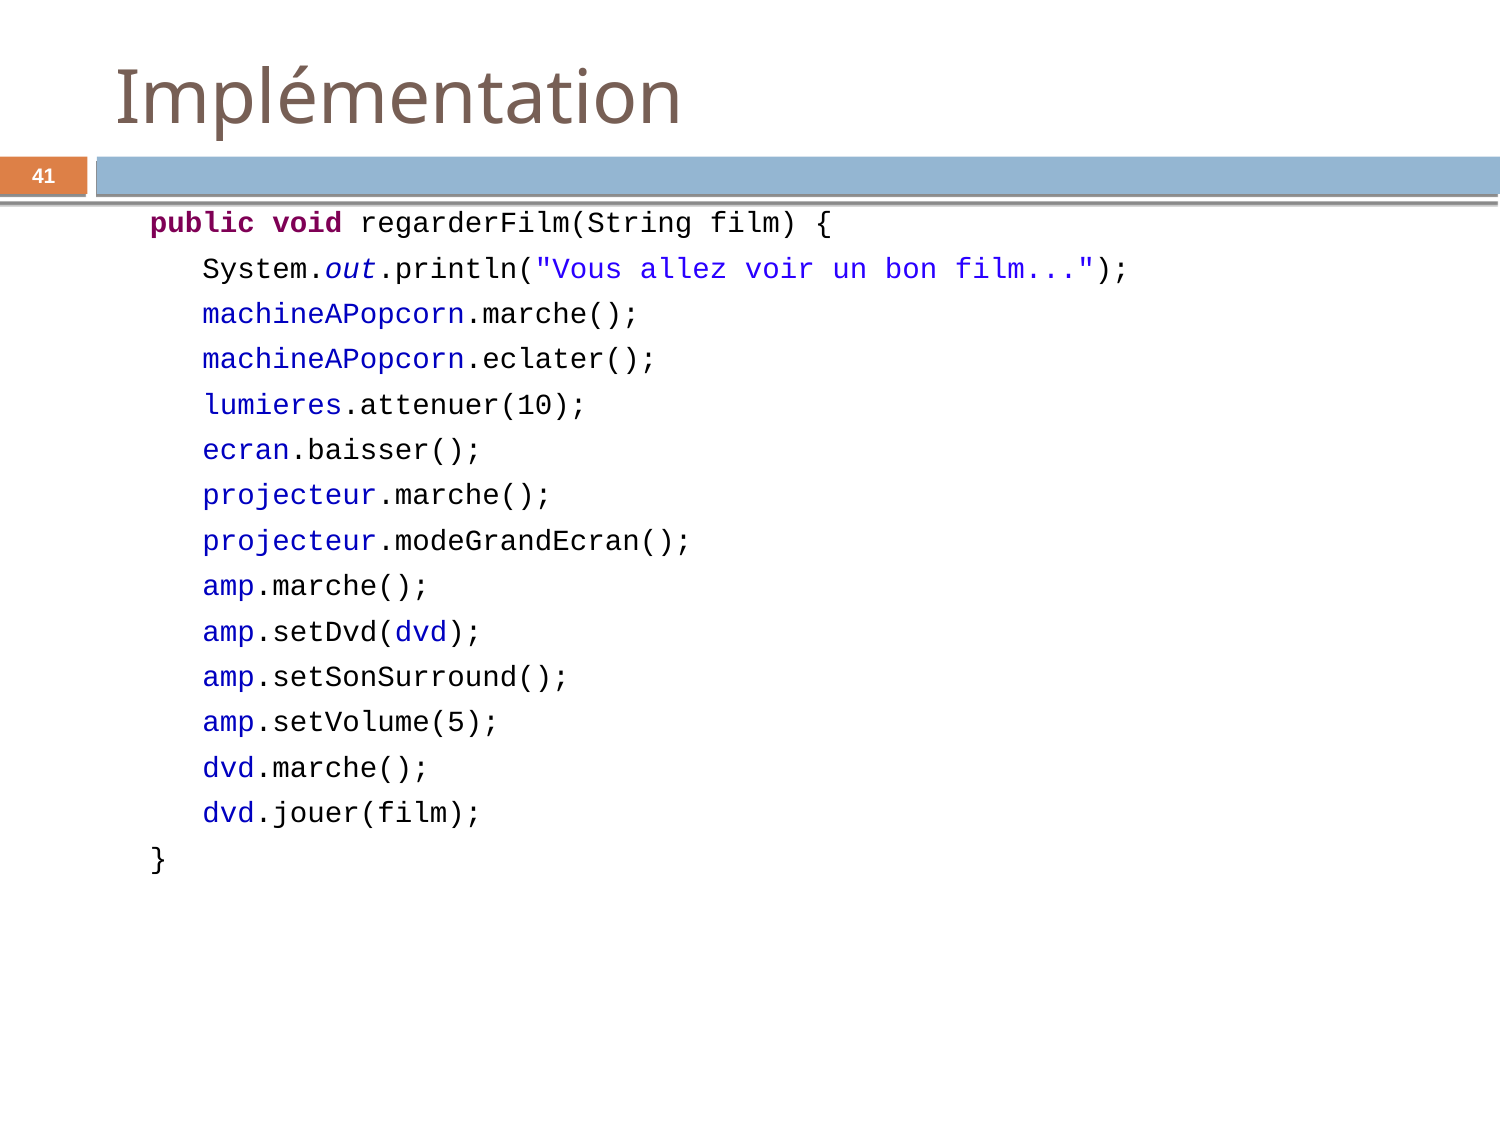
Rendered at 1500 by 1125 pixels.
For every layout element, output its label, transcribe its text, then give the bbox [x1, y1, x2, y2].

list public void regarderFilm(String film) { System.out.println("Vous allez voir un bon film..."); machineAPopcorn.marche(); machineAPopcorn.eclater(); lumieres.attenuer(10); ecran.baisser(); projecteur.marche(); projecteur.modeGrandEcran(); amp.marche(); amp.setDvd(dvd); amp.setSonSurround(); amp.setVolume(5); dvd.marche(); dvd.jouer(film); } [75, 196, 1425, 1071]
slide_number <numéro> [0, 155, 88, 196]
title Implémentation [100, 37, 1438, 149]
